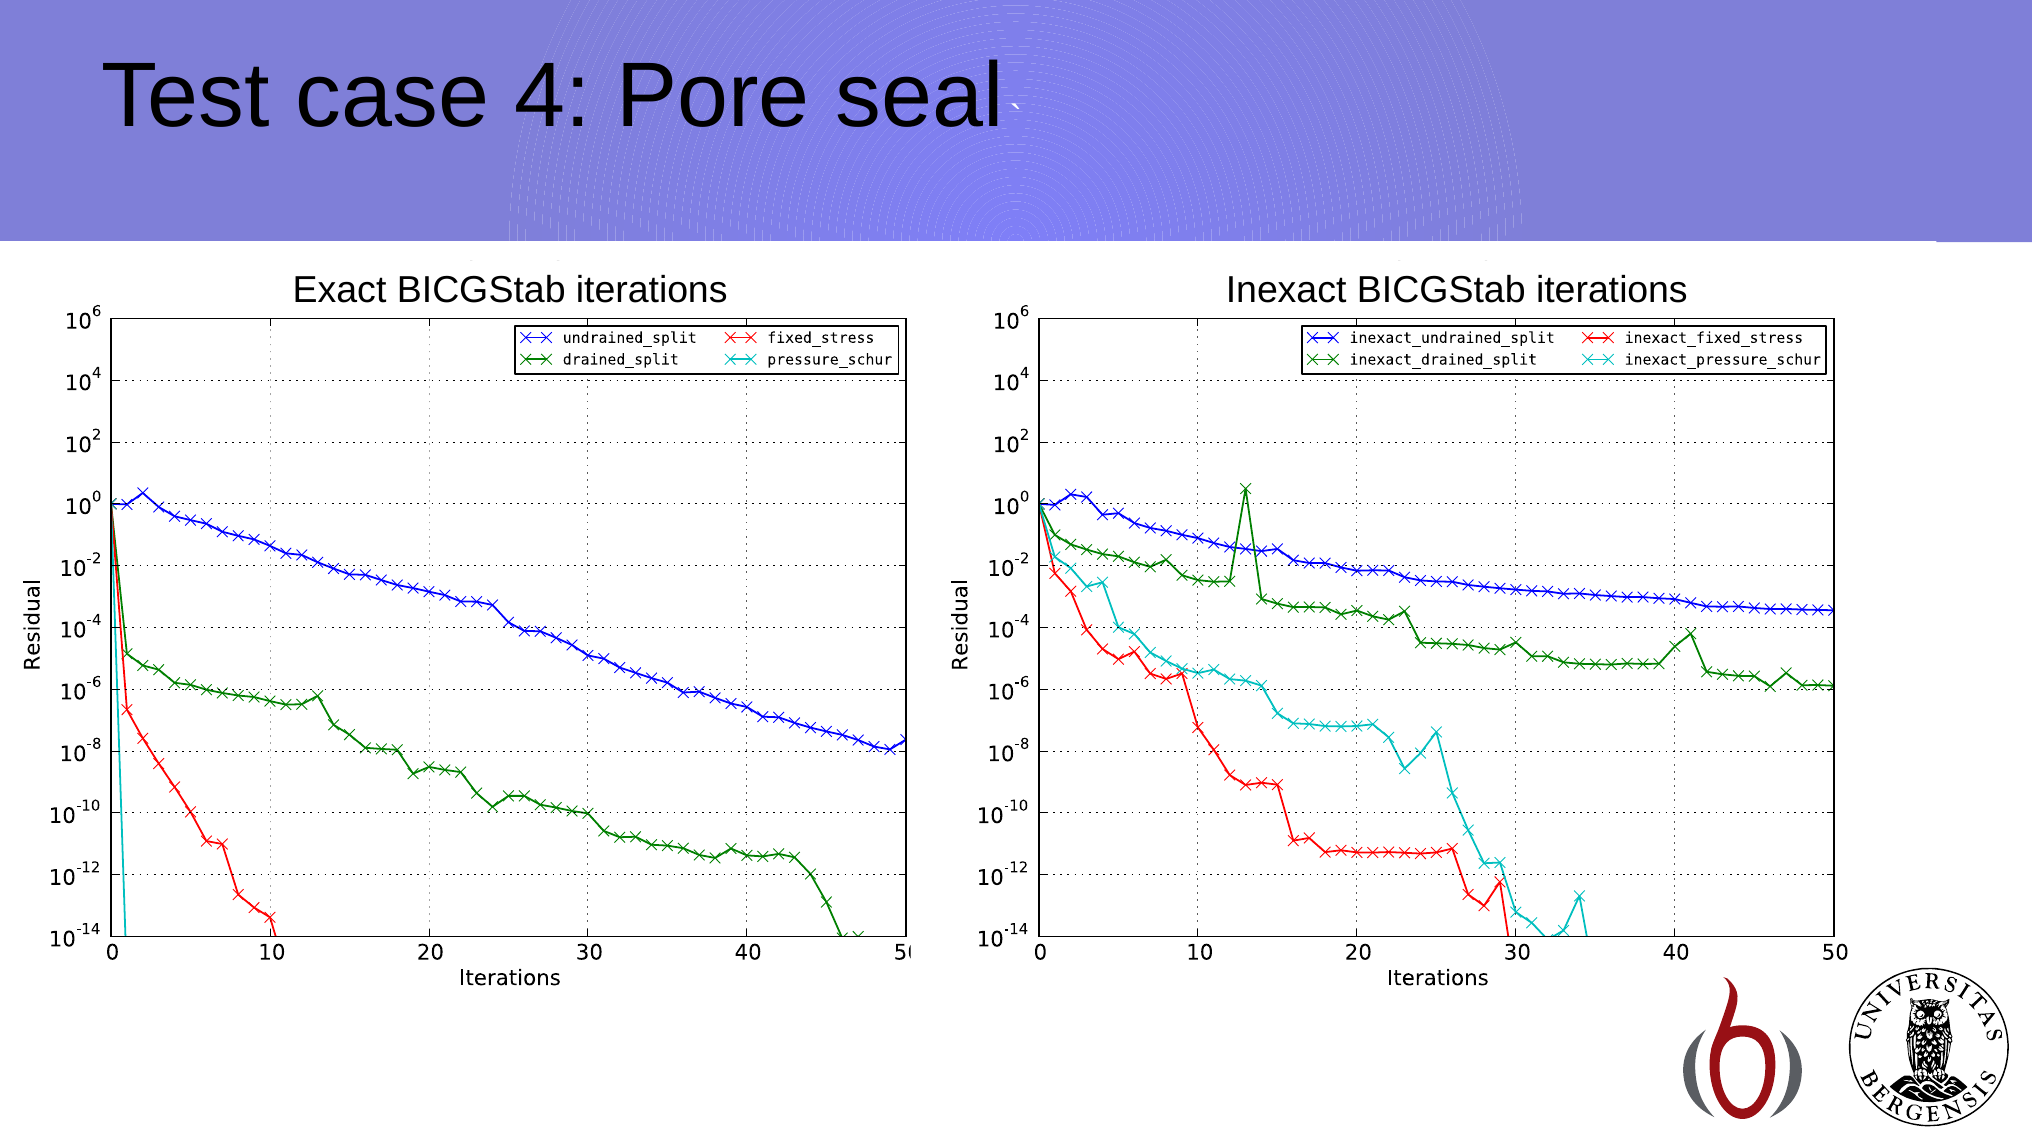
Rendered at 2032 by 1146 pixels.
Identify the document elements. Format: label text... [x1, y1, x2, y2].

picture [0, 240, 2019, 1136]
text_box Inexact BICGStab iterations [1074, 260, 1850, 318]
text_box Exact BICGStab iterations [141, 260, 890, 318]
title Test case 4: Pore seal [101, 42, 1931, 146]
